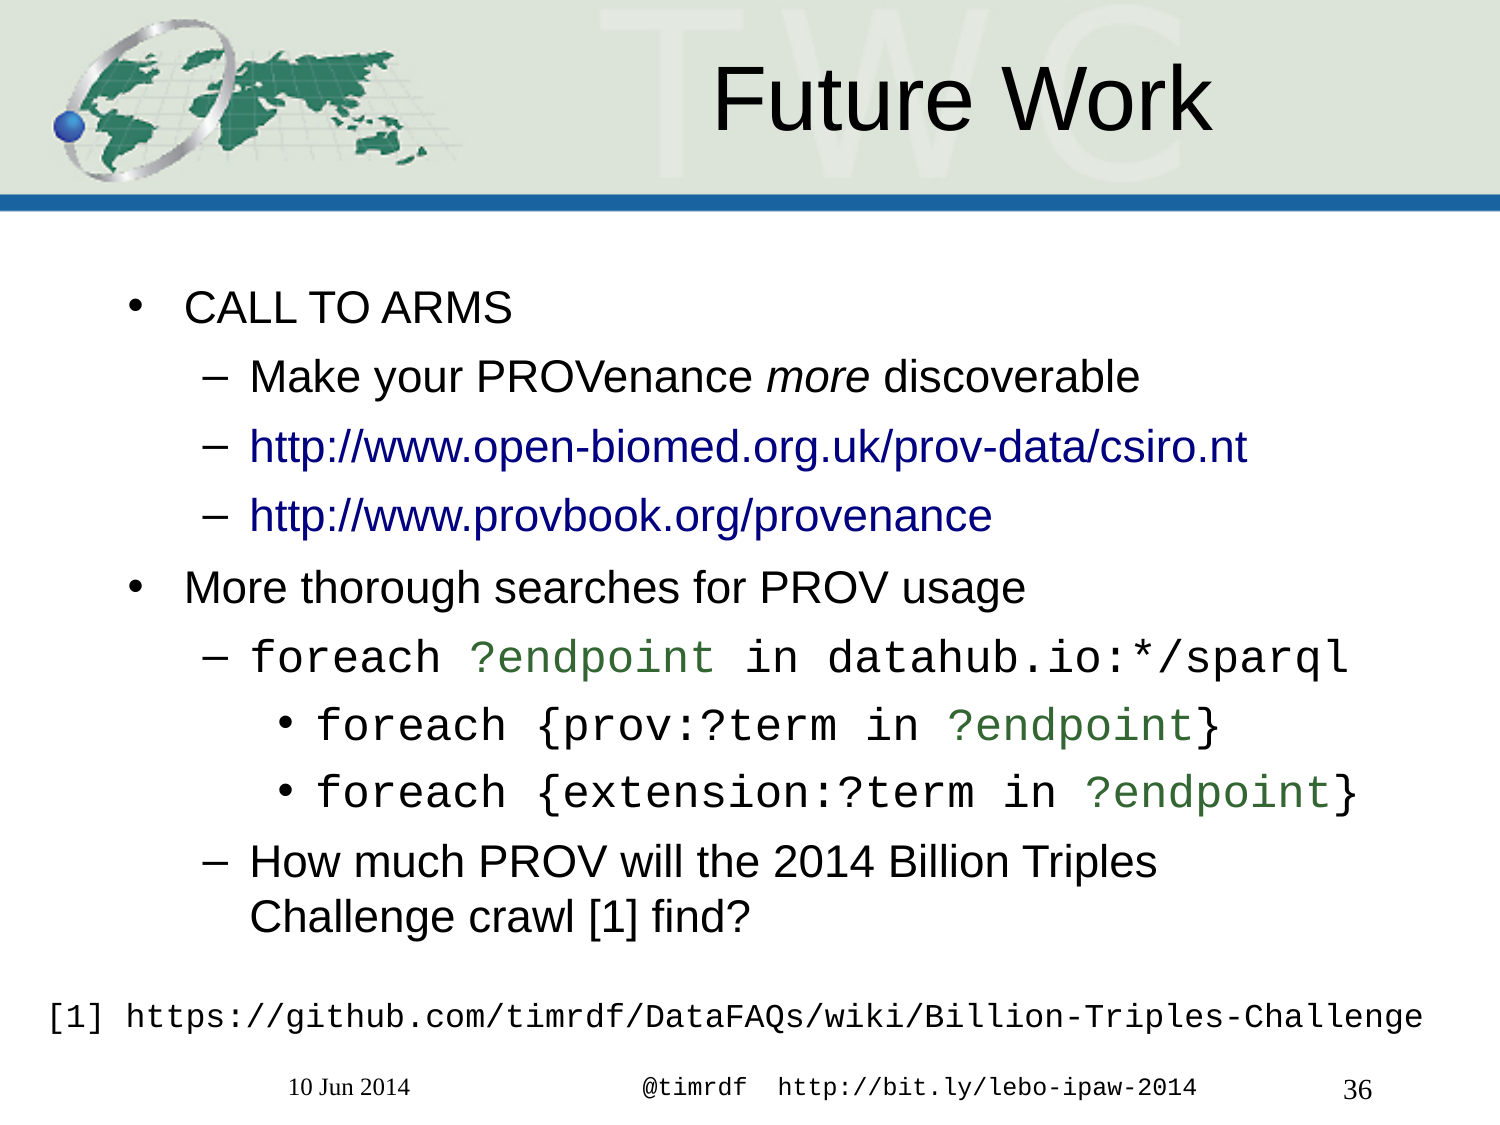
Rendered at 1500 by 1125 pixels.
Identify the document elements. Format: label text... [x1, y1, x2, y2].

title Future Work [424, 0, 1500, 188]
text_box [1] https://github.com/timrdf/DataFAQs/wiki/Billion-Triples-Challenge [31, 986, 1441, 1042]
list CALL TO ARMS Make your PROVenance more discoverable http://www.open-biomed.org.uk/prov-data/csiro.nt http://www.provbook.org/provenance More thorough searches for PROV usage foreach ?endpoint in datahub.io:*/sparql foreach {prov:?term in ?endpoint} foreach {extension:?term in ?endpoint} How much PROV will the 2014 Billion Triples Challenge crawl [1] find? [112, 270, 1388, 986]
picture [0, 0, 1500, 212]
